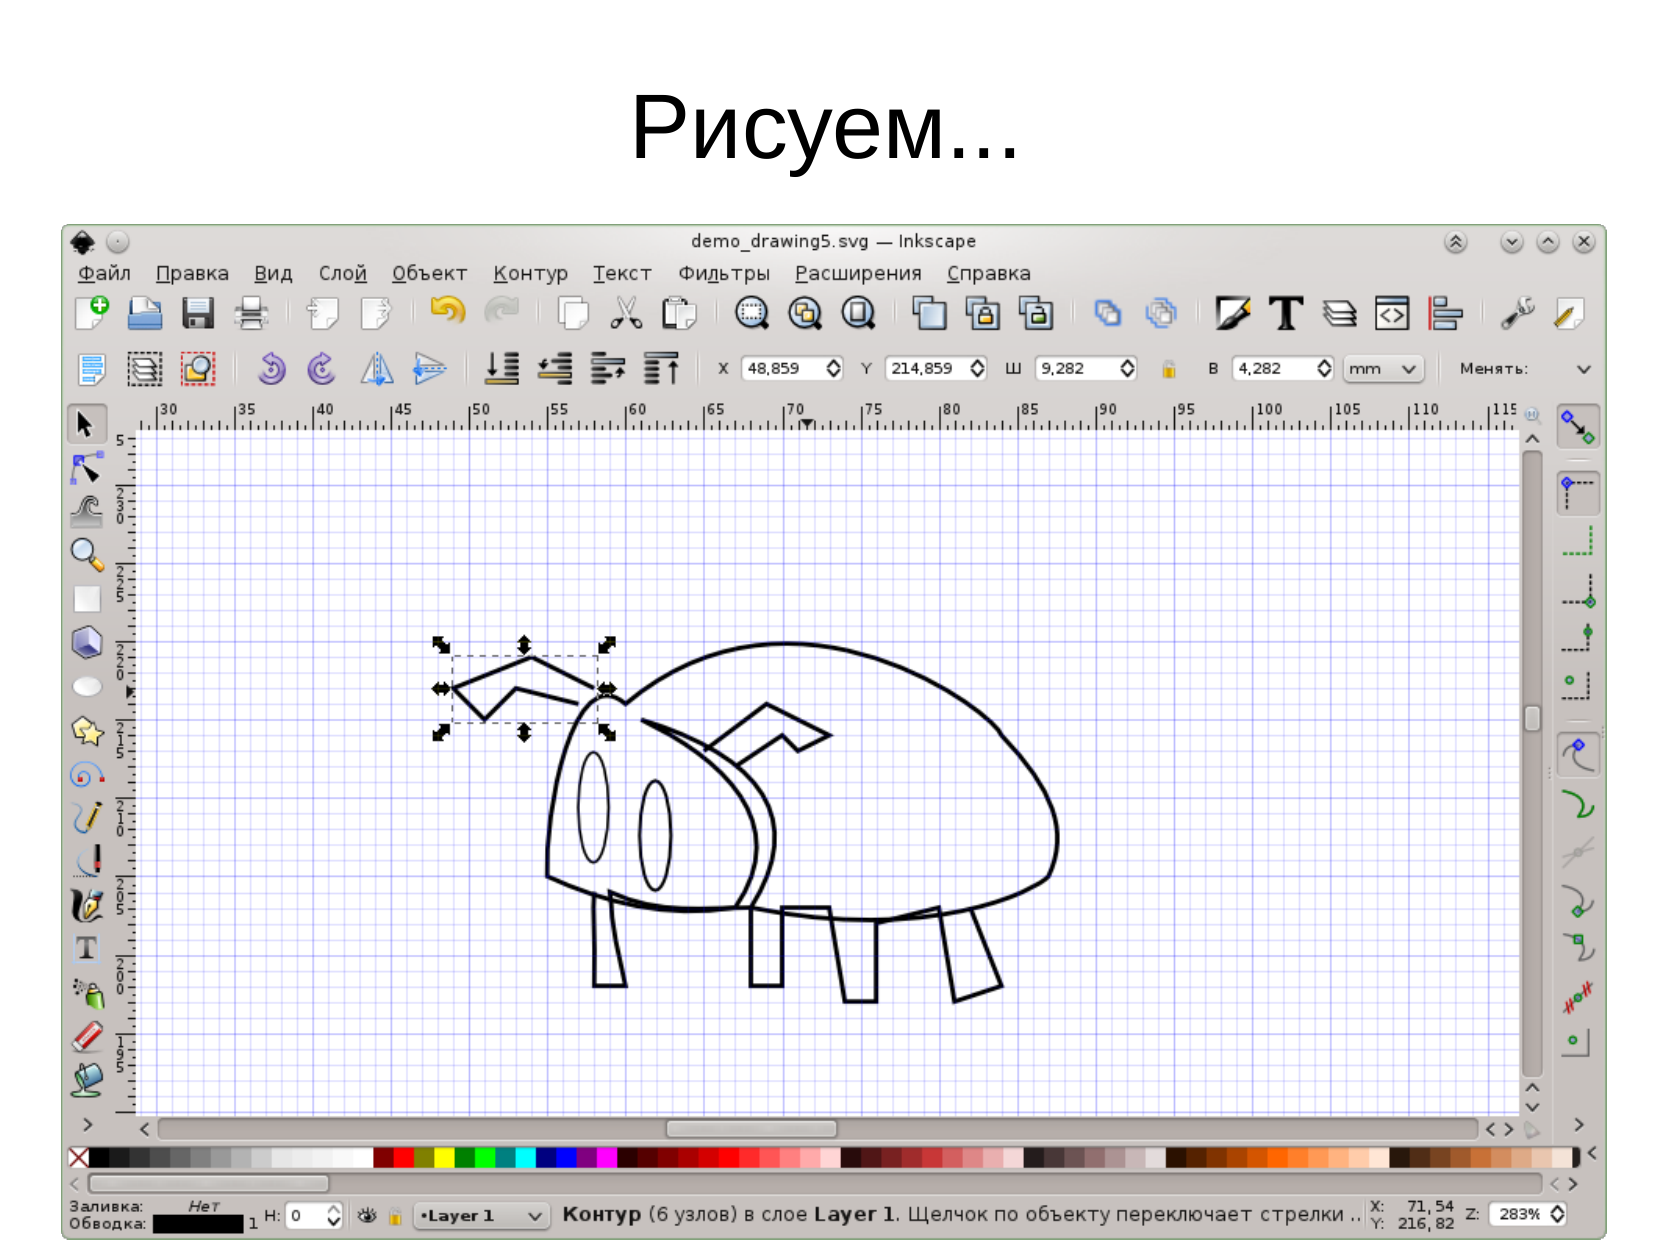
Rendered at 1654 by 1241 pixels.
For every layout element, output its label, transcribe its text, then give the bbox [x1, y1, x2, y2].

picture [61, 224, 1607, 1240]
title Рисуем... [82, 23, 1571, 224]
